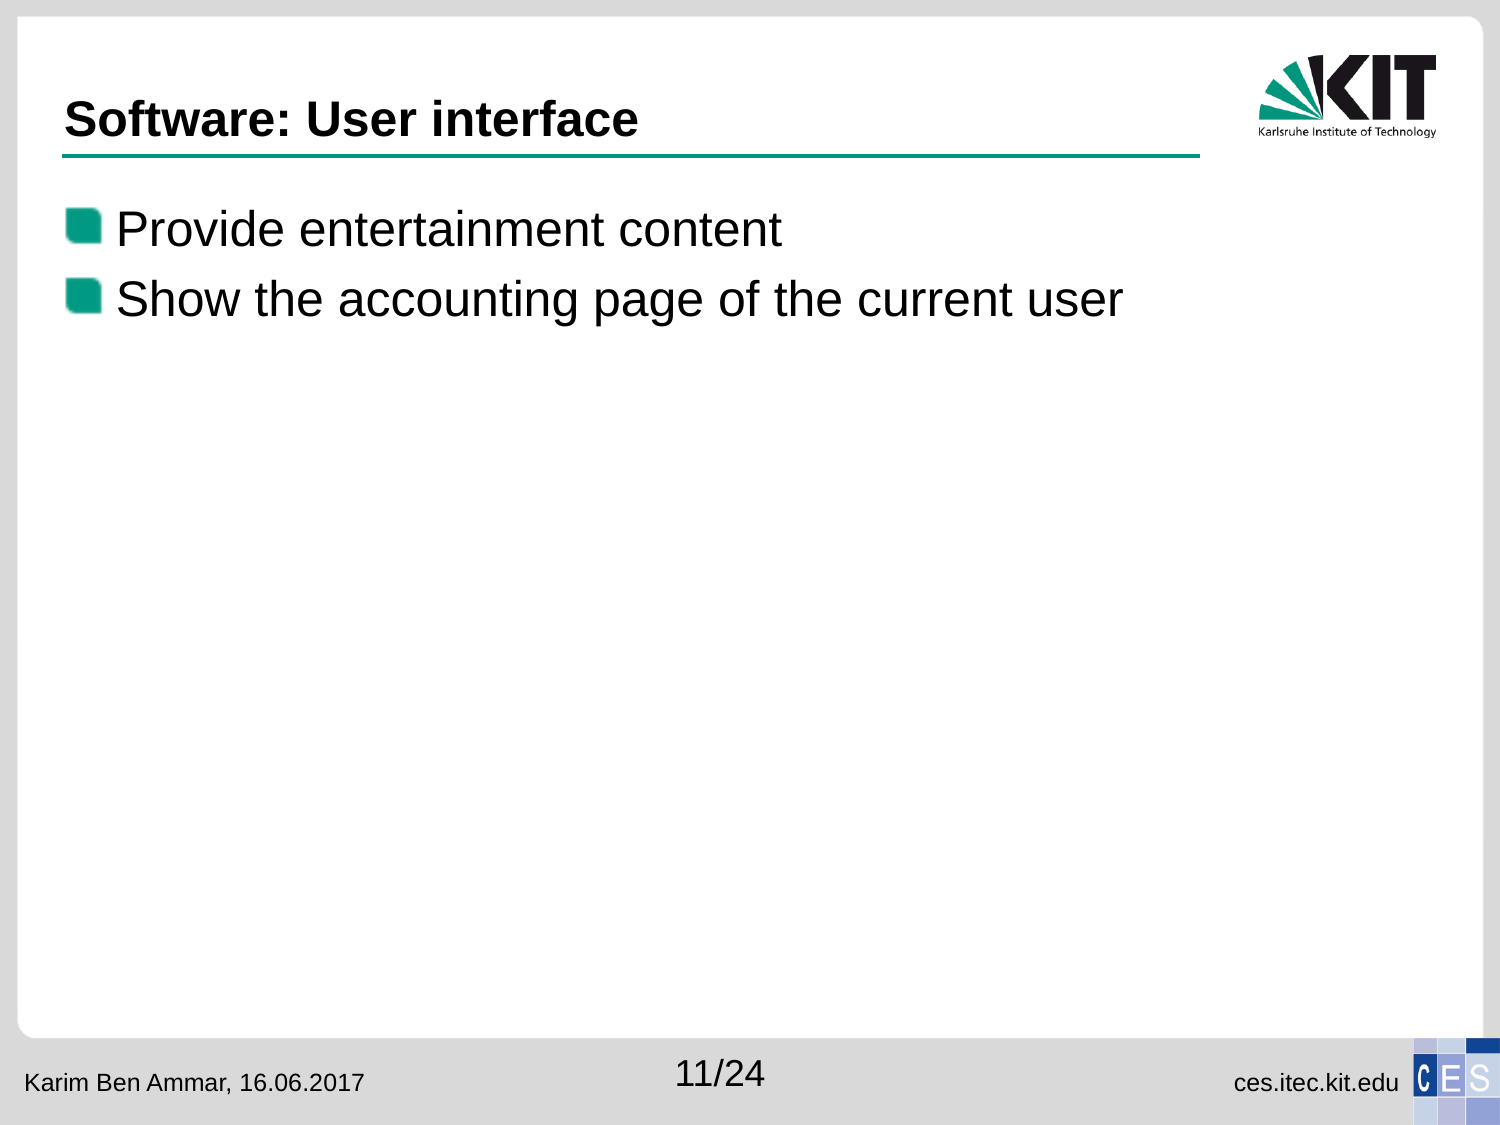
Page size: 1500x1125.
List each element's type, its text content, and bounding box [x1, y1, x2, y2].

list Provide entertainment content Show the accounting page of the current user [64, 196, 1426, 1000]
picture [0, 0, 1500, 1125]
text_box 11/24 [659, 1045, 783, 1117]
title Software: User interface [64, 54, 1198, 147]
